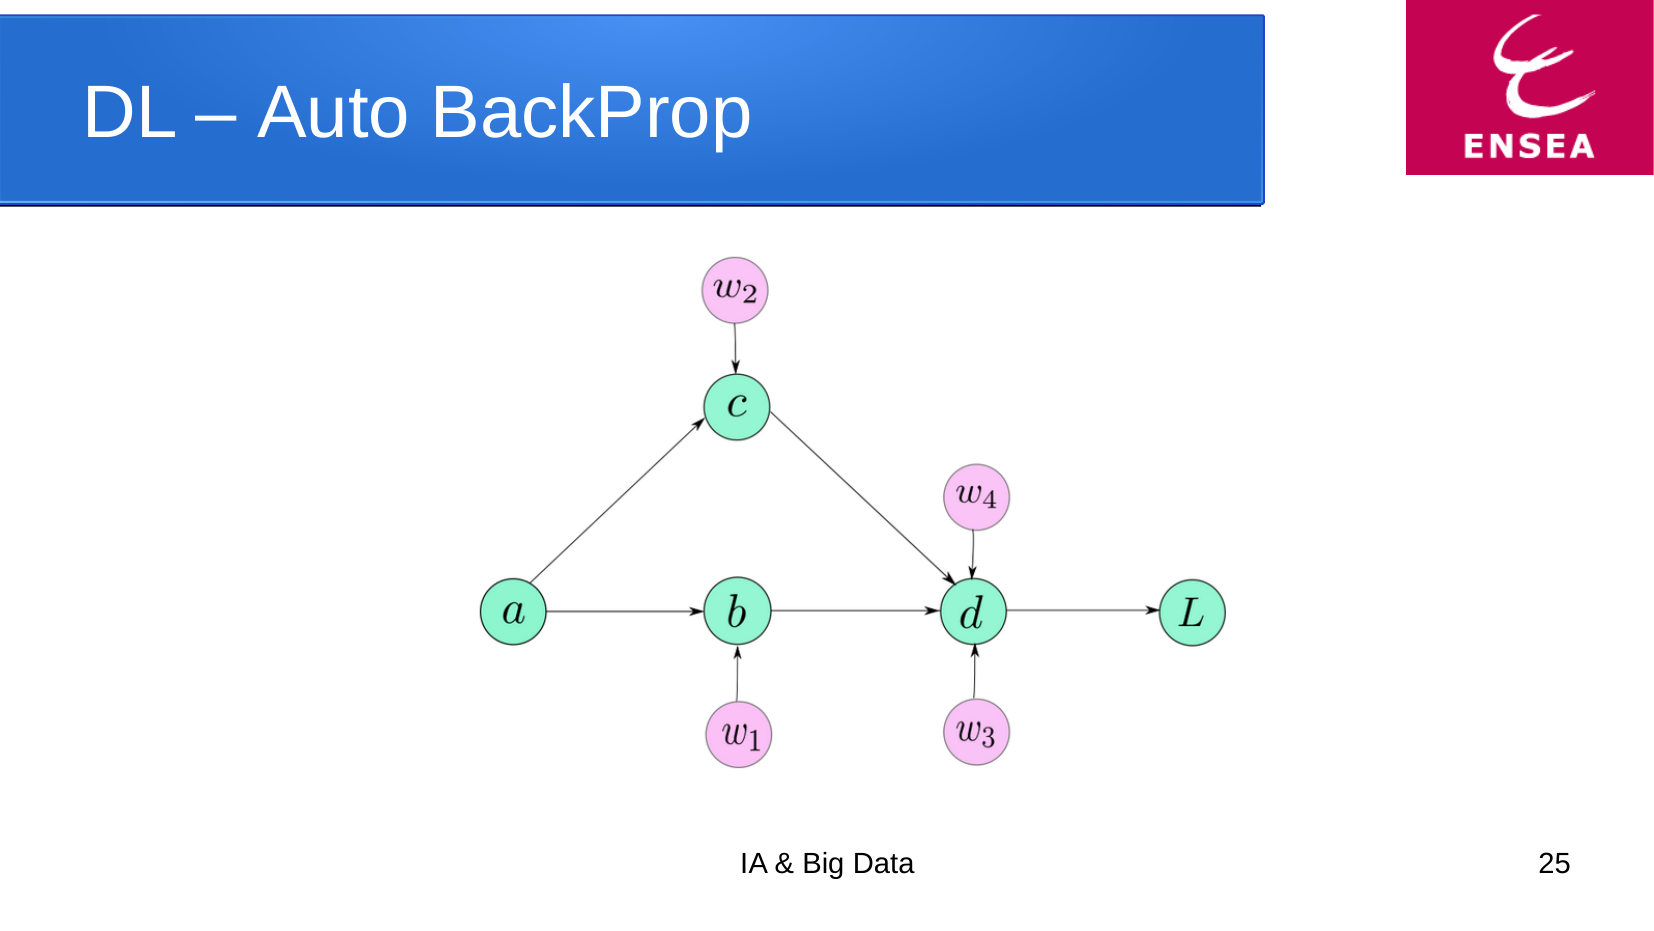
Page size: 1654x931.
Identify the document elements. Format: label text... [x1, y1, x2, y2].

title DL – Auto BackProp [82, 35, 1235, 189]
picture [1406, 0, 1654, 175]
picture [398, 234, 1288, 792]
